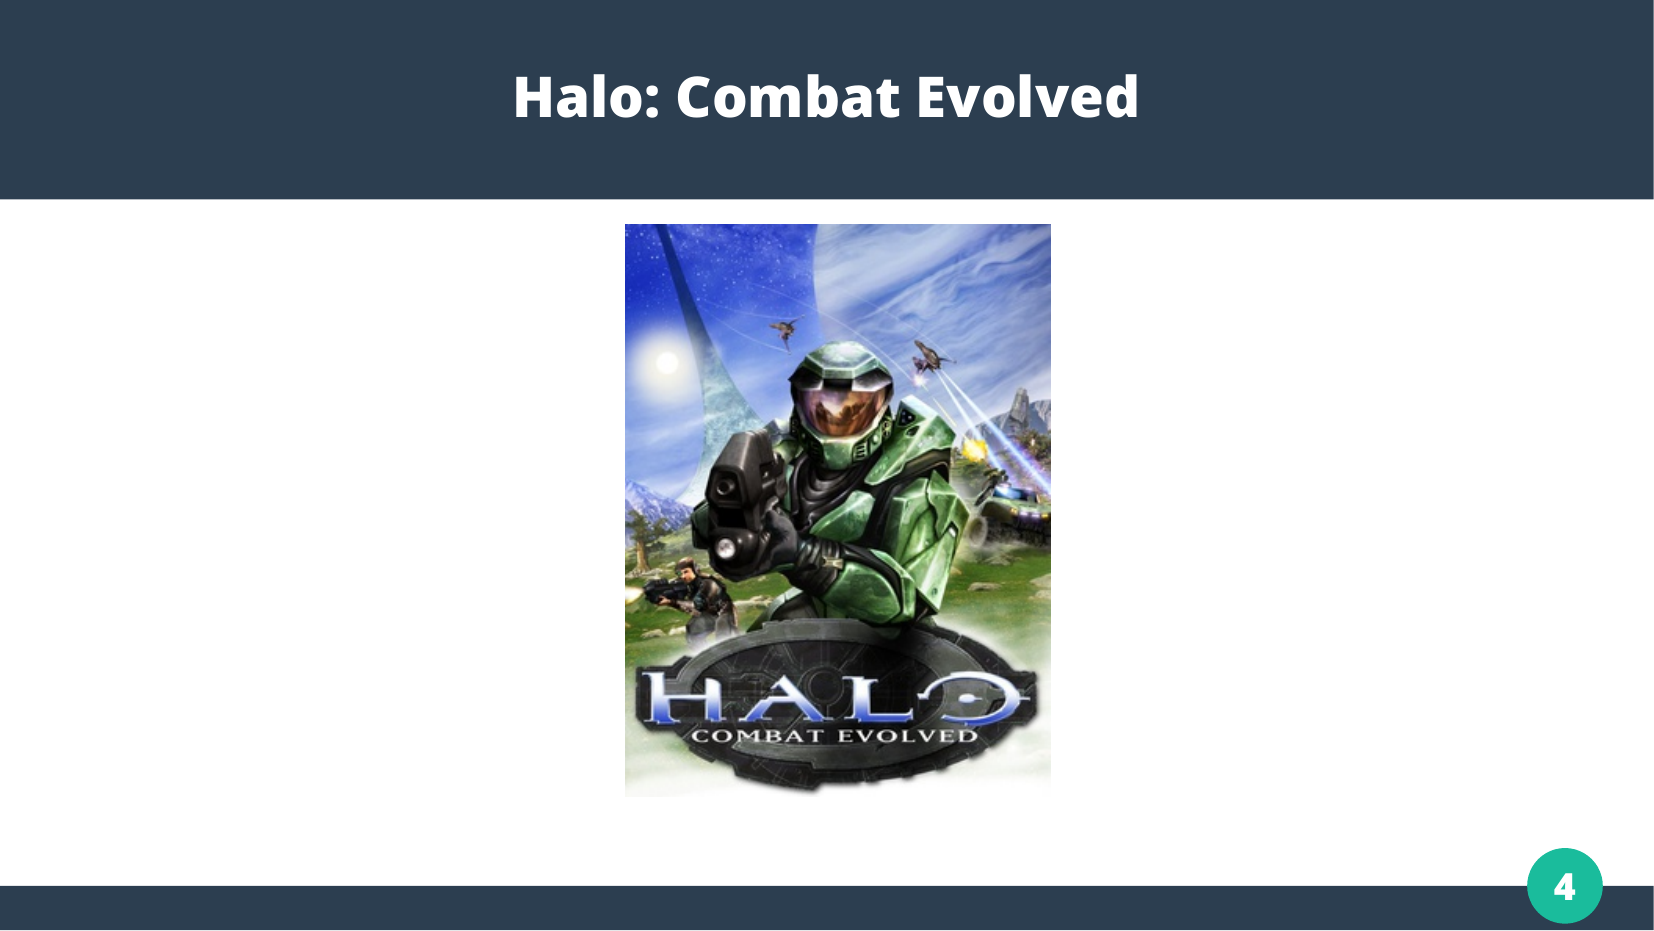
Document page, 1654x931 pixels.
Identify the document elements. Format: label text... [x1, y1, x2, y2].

title Halo: Combat Evolved [59, 37, 1595, 156]
picture [625, 224, 1051, 797]
